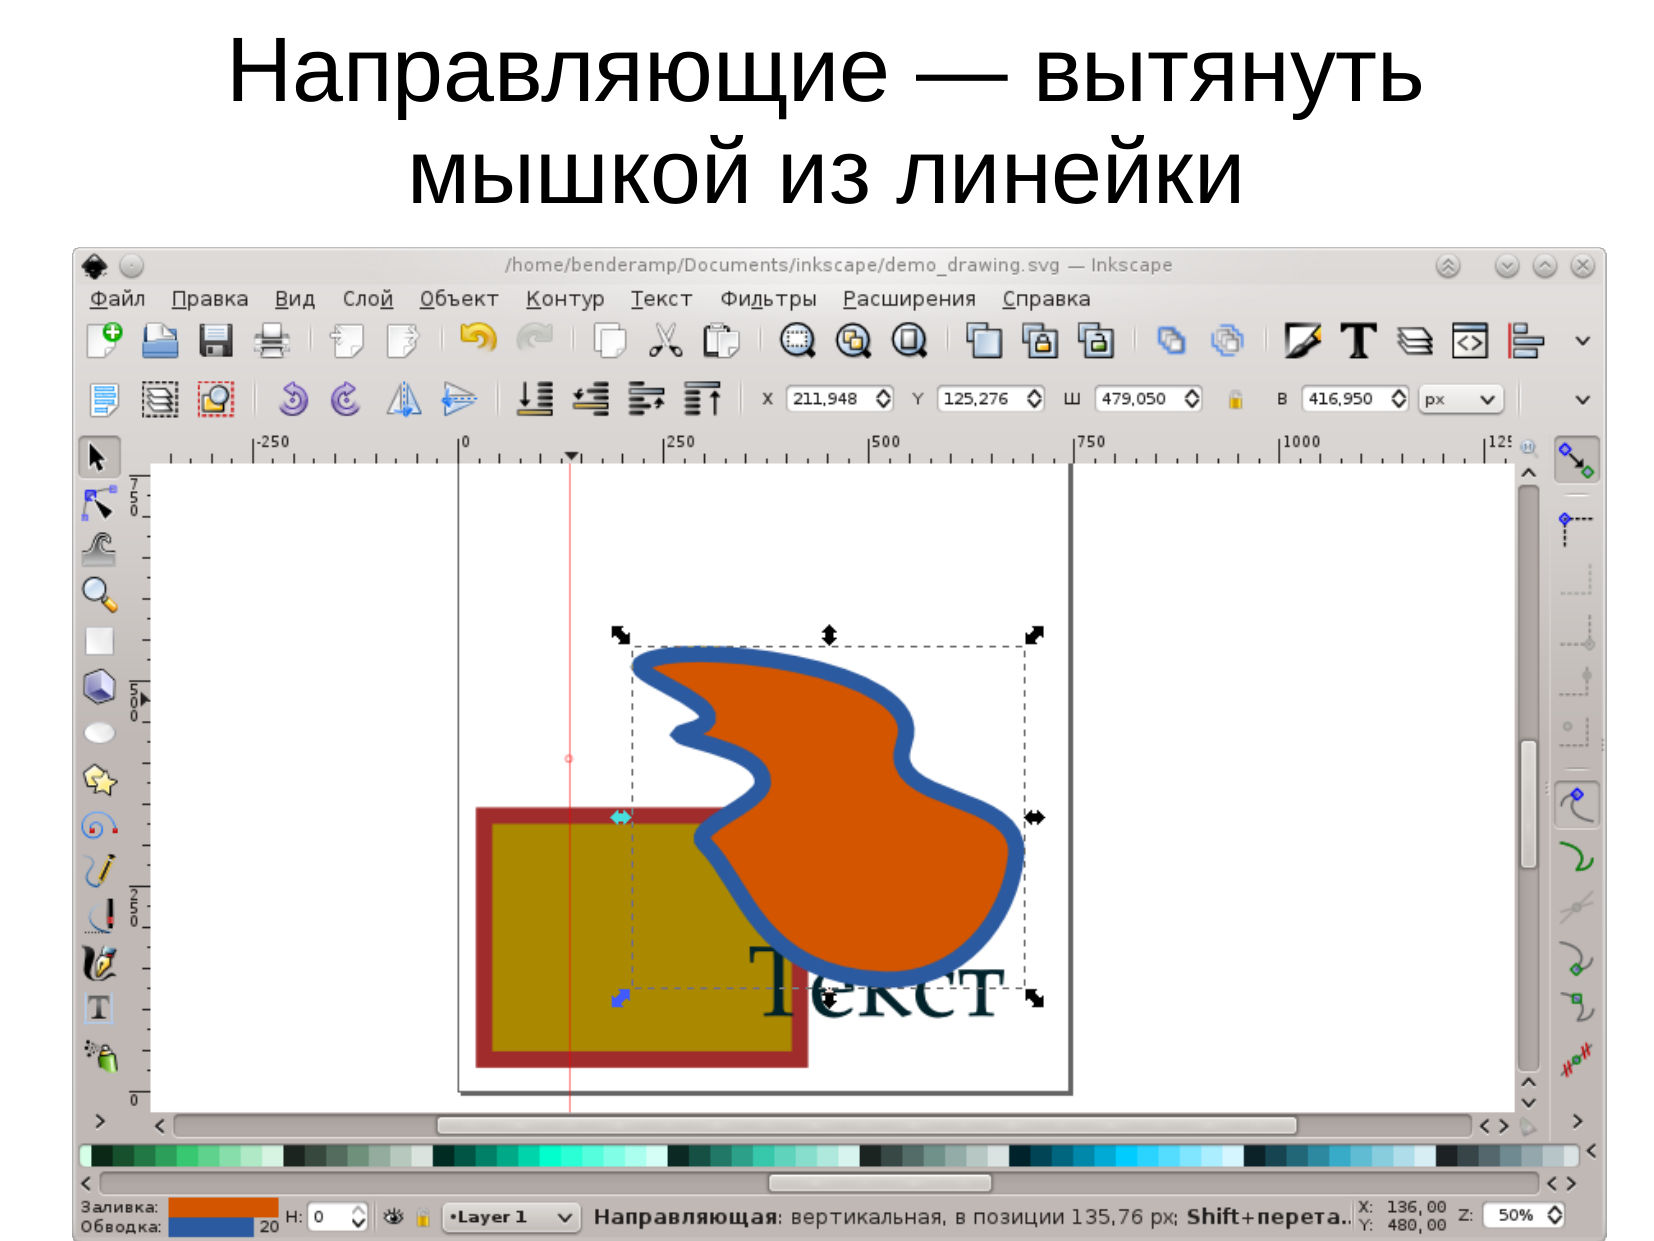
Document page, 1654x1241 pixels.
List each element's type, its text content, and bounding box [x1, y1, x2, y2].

title Направляющие — вытянуть мышкой из линейки [82, 18, 1571, 224]
picture [72, 247, 1607, 1241]
